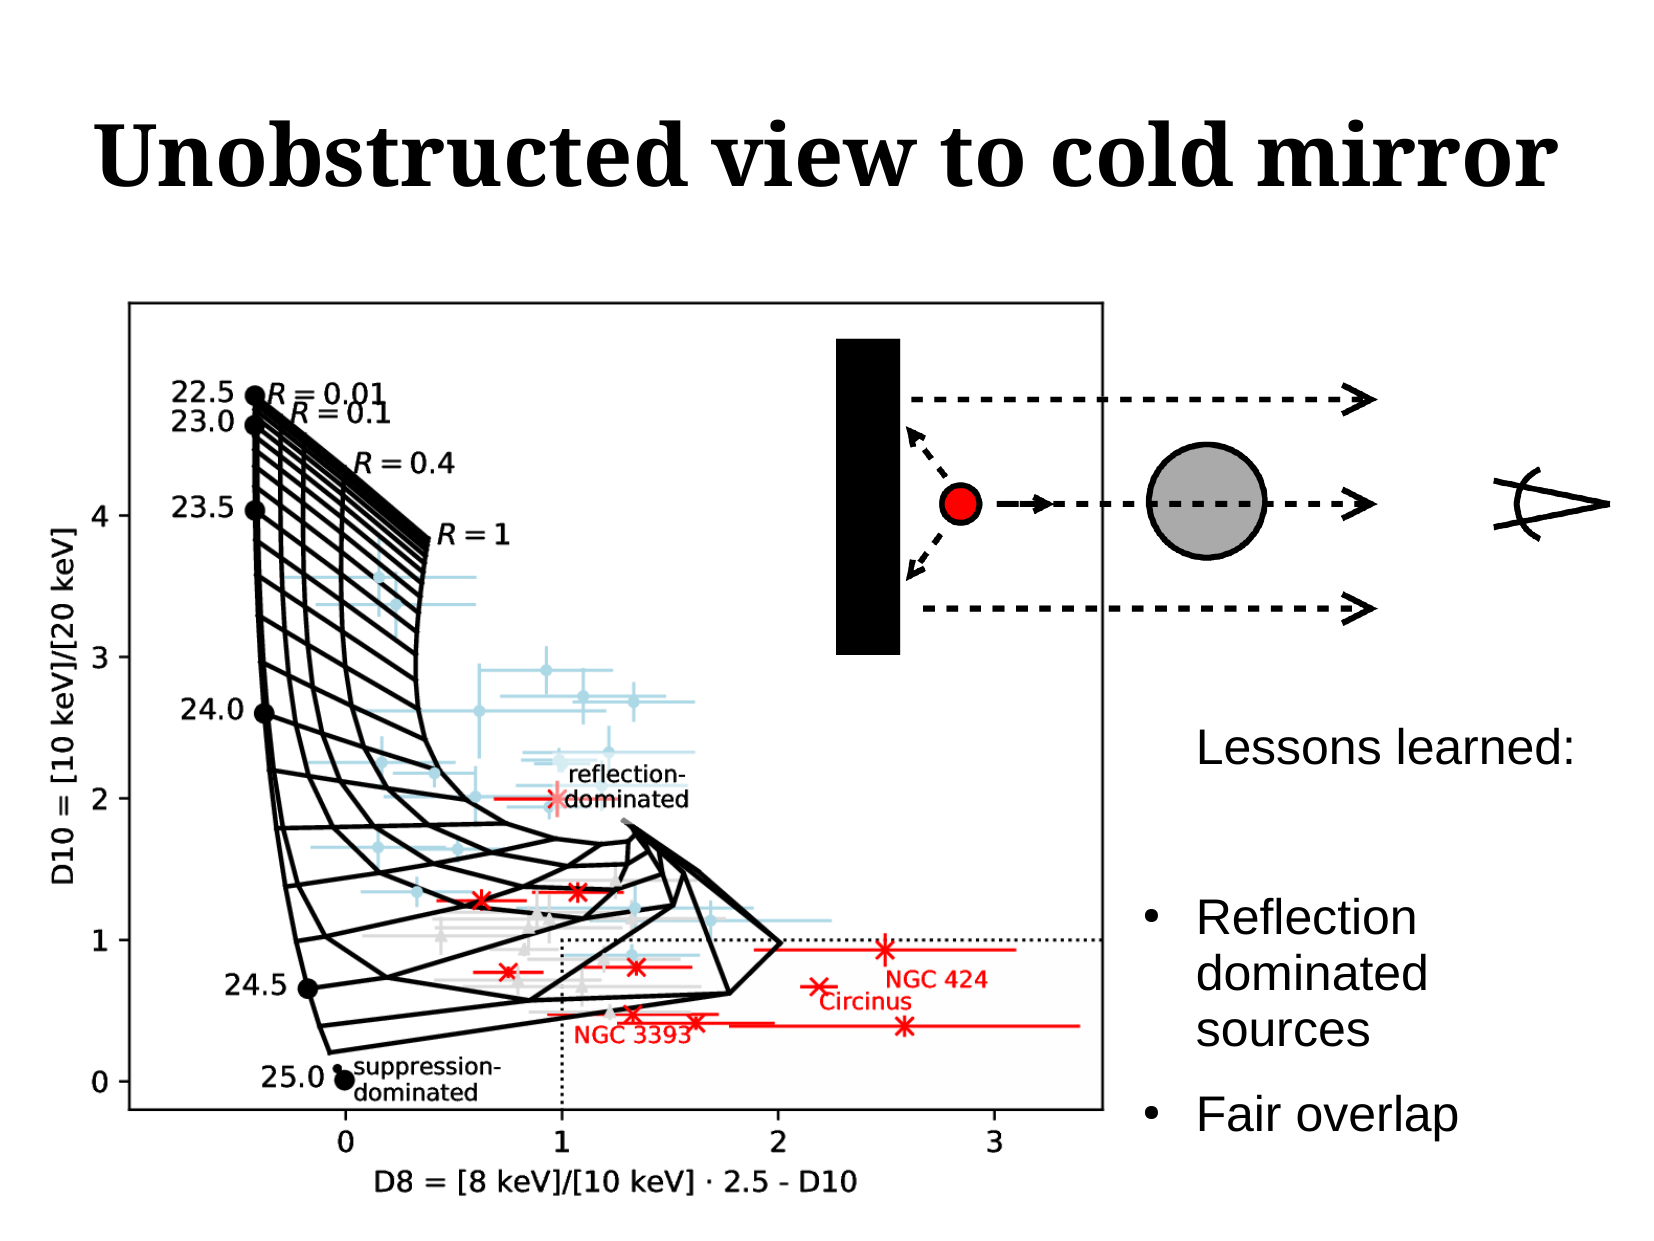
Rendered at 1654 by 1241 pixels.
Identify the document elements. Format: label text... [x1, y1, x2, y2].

picture [30, 272, 1613, 1220]
title Unobstructed view to cold mirror [82, 49, 1571, 257]
list Lessons learned: Reflection dominated sources Fair overlap [1125, 633, 1613, 1241]
